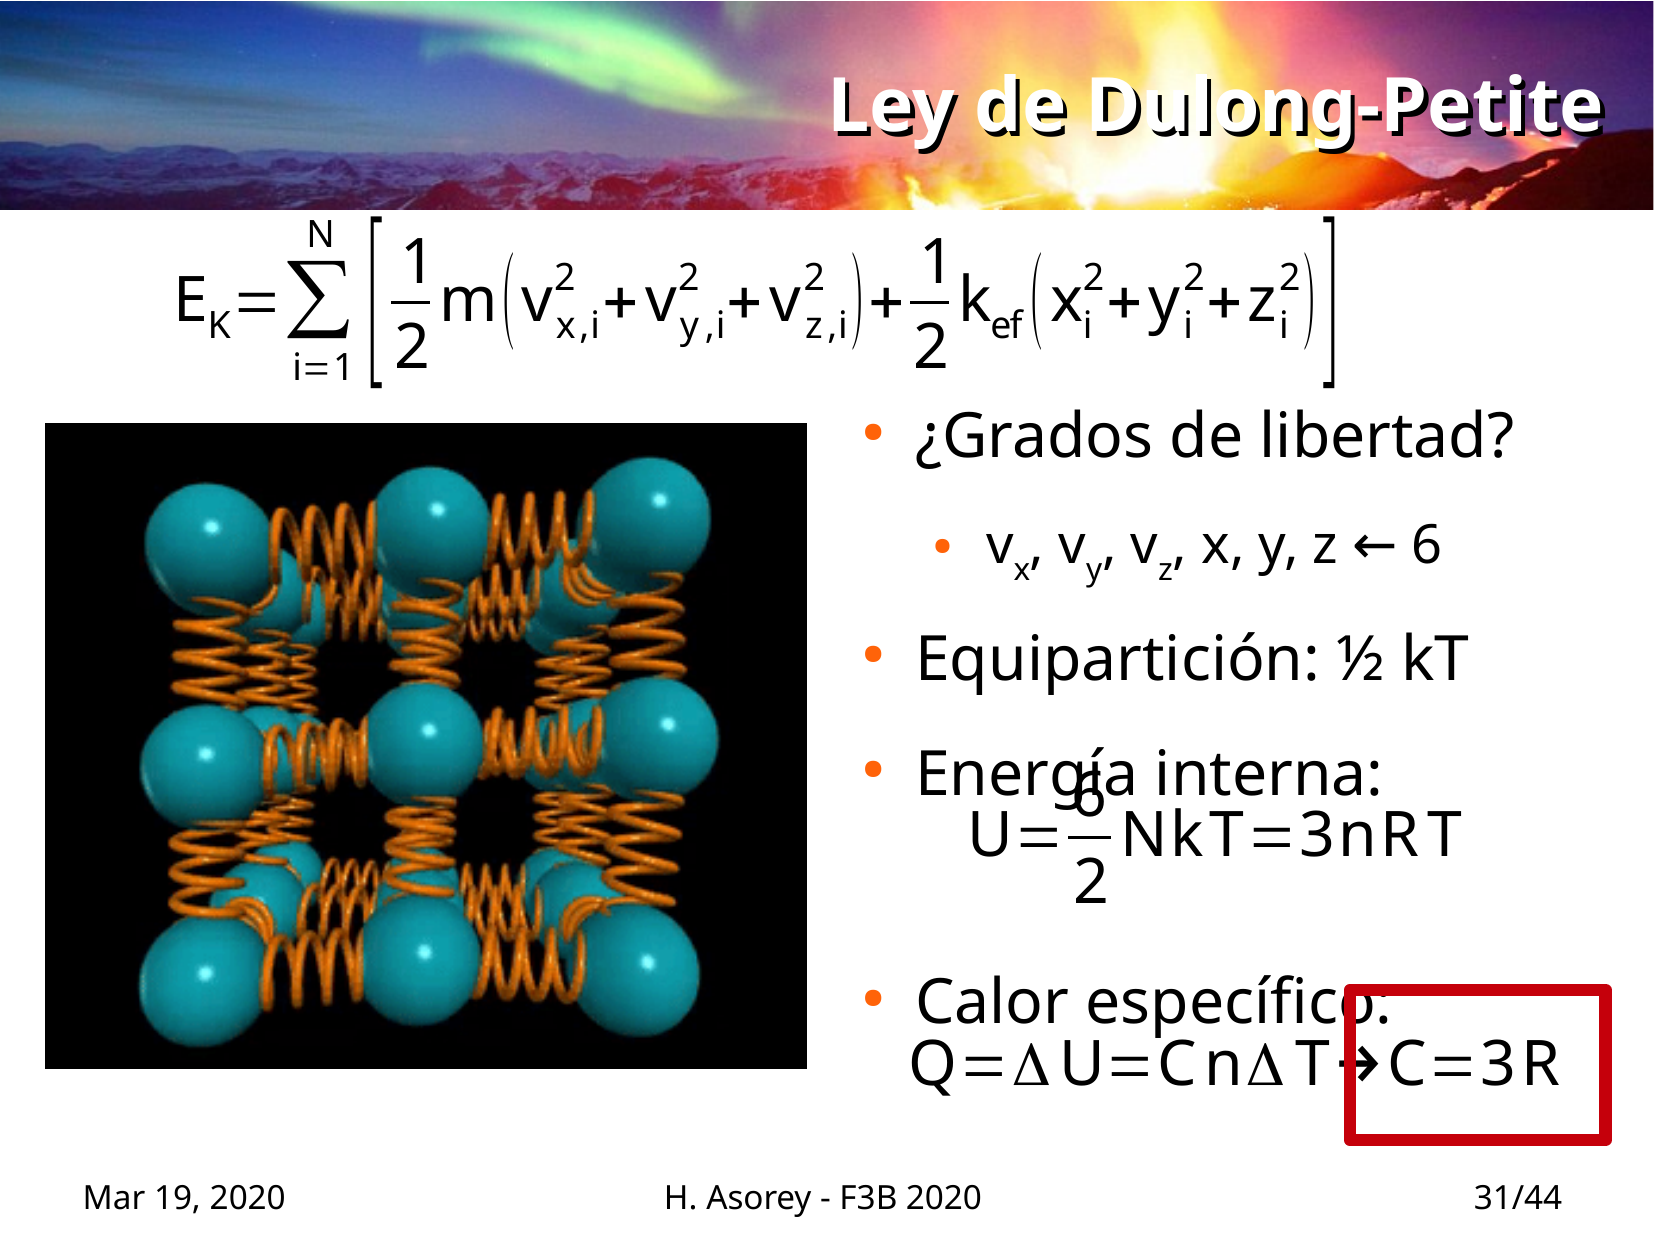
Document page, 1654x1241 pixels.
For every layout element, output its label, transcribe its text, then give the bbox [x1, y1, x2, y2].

chart [166, 211, 1345, 393]
list ¿Grados de libertad? vx, vy, vz, x, y, z ← 6 Equipartición: ½ kT Energía interna: Calor específico: [1356, 996, 1599, 1134]
chart [902, 1025, 1344, 1102]
title Ley de Dulong-Petite [45, 15, 1606, 191]
chart [961, 756, 1471, 919]
picture [0, 1, 1654, 210]
list ¿Grados de libertad? vx, vy, vz, x, y, z ← 6 Equipartición: ½ kT Energía interna: Calor específico: [844, 390, 1606, 1241]
picture [45, 423, 807, 1069]
chart [1356, 1025, 1567, 1102]
